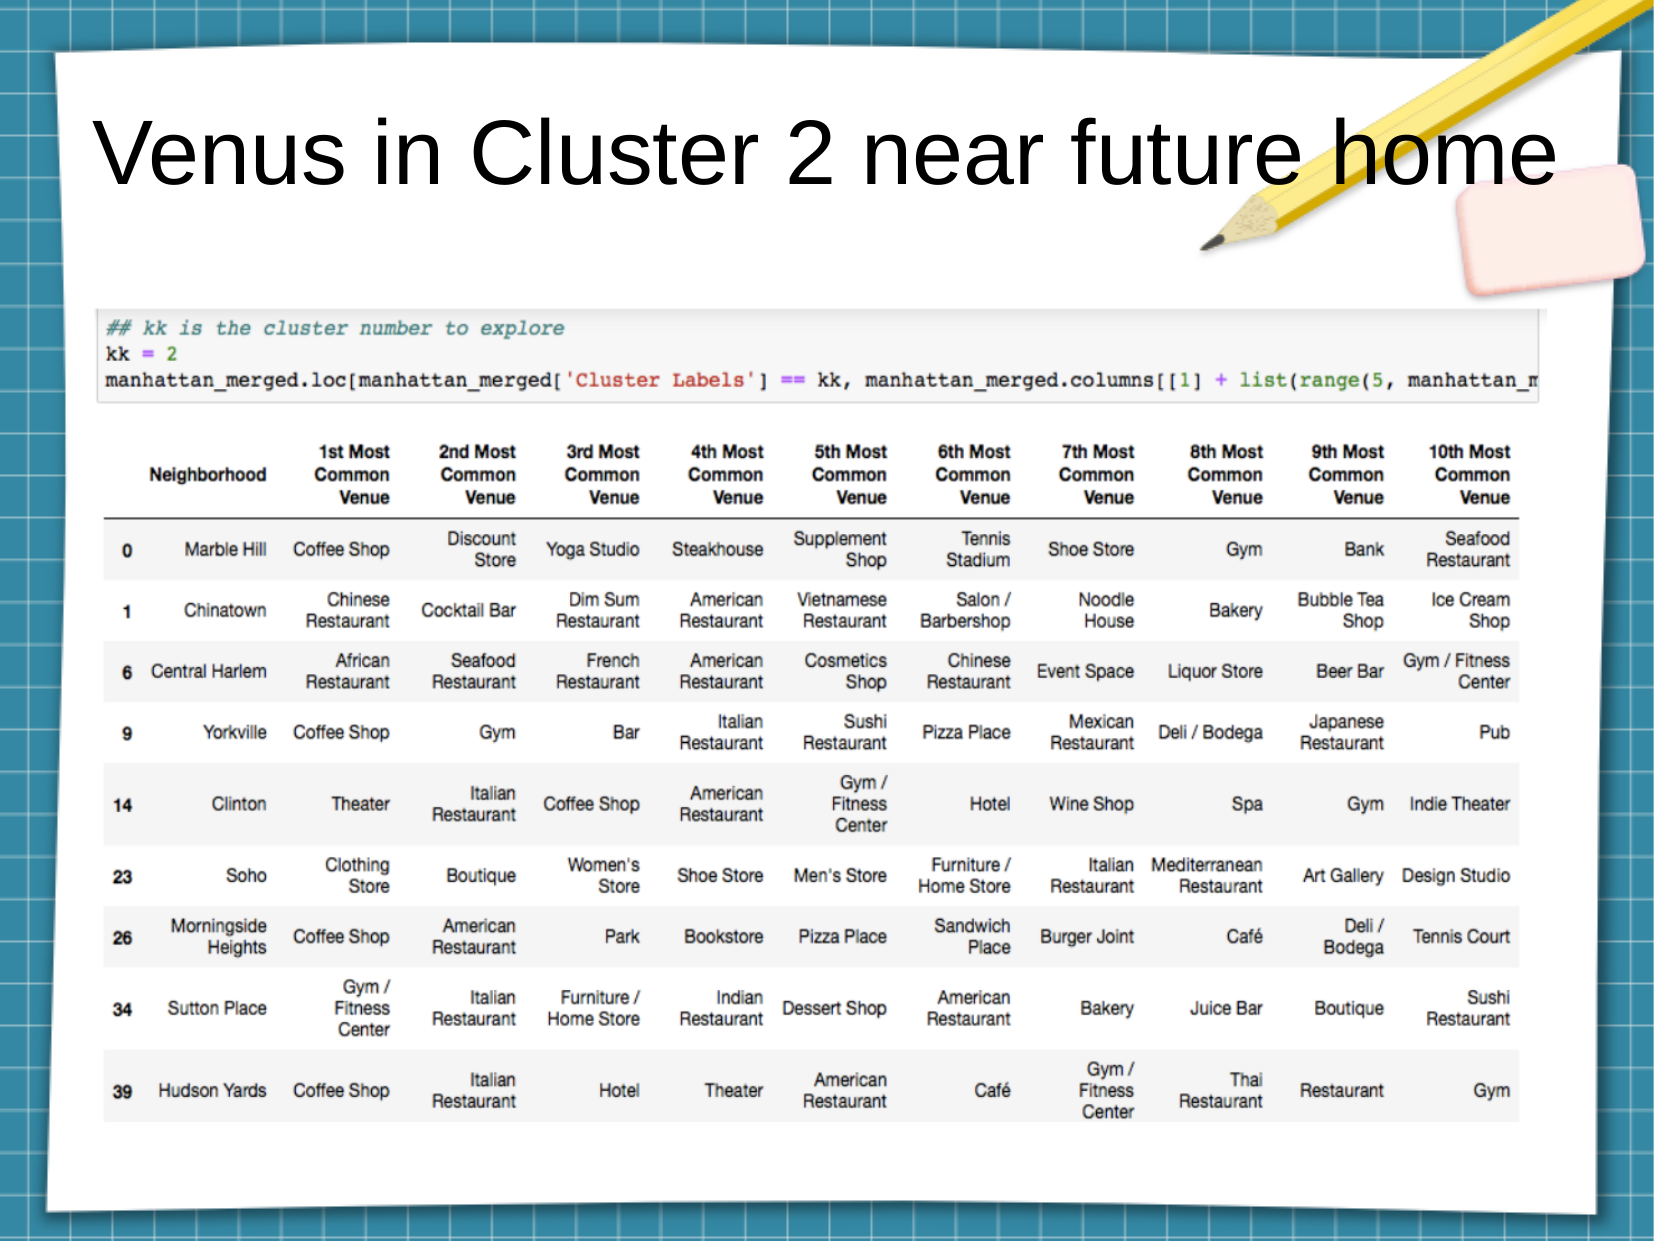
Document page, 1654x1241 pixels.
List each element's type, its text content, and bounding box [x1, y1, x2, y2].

title Venus in Cluster 2 near future home [82, 49, 1571, 257]
picture [0, 0, 1654, 1241]
